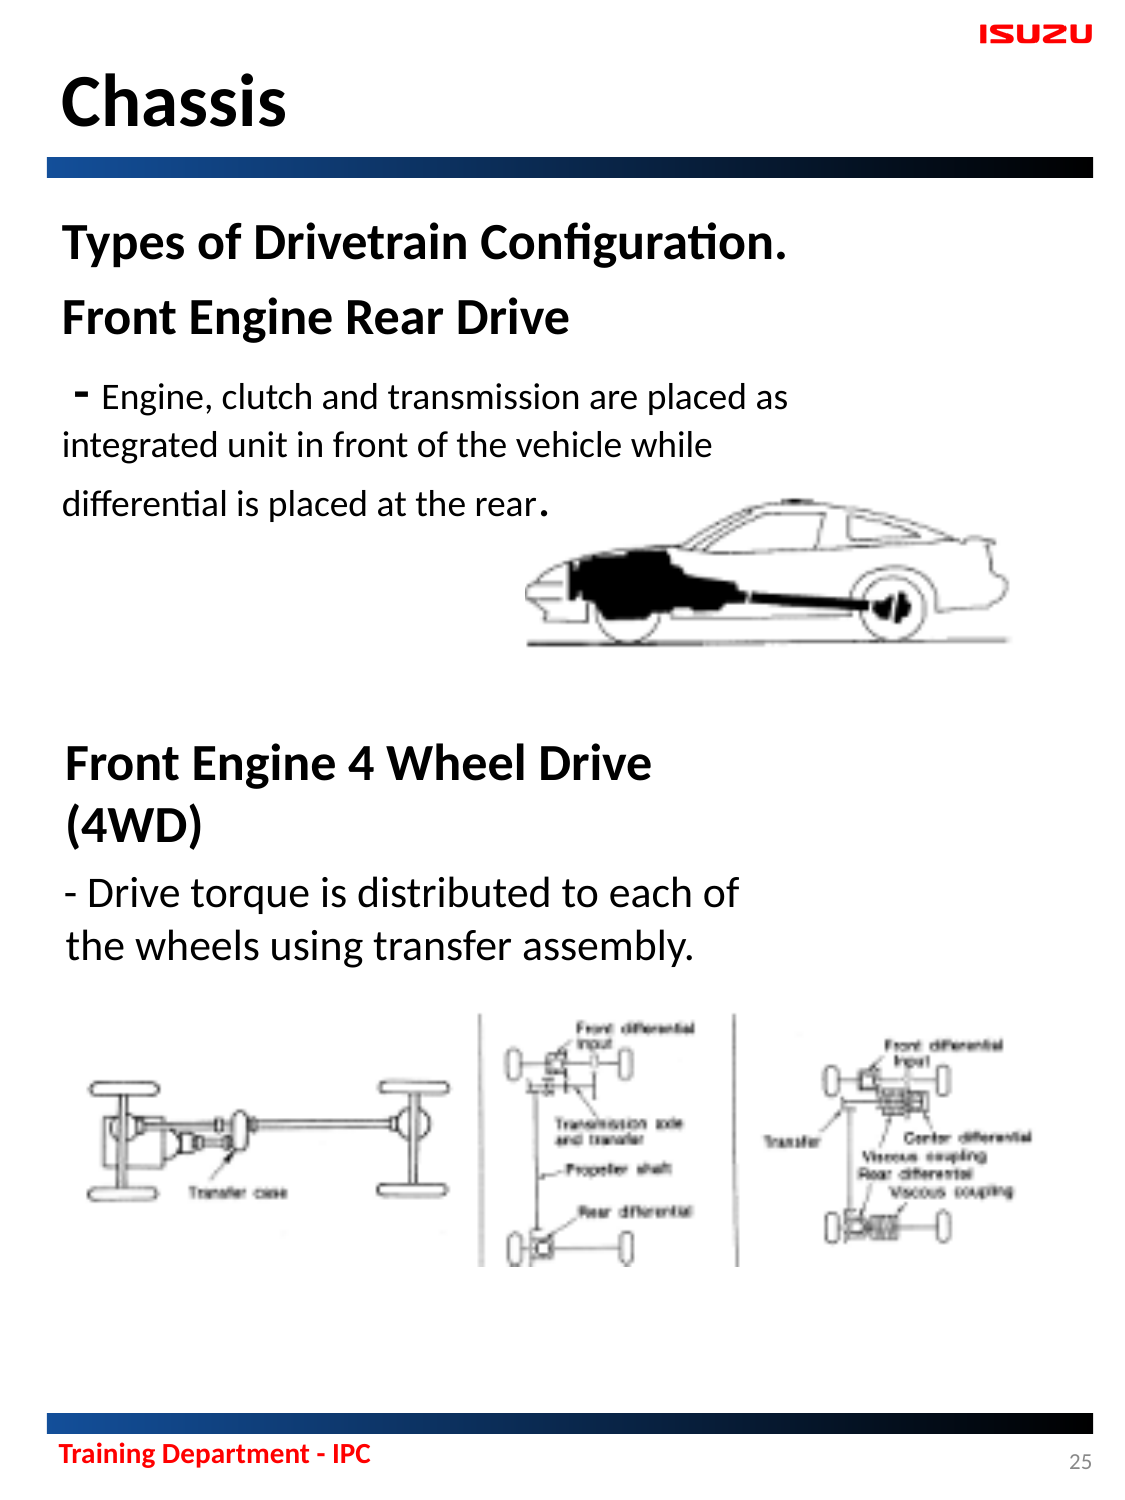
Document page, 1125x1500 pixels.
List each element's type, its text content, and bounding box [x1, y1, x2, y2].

picture [813, 487, 1036, 654]
title Chassis [46, 37, 1097, 155]
text_box 25 [1048, 1433, 1114, 1487]
picture [50, 999, 1061, 1267]
list Types of Drivetrain Configuration. Front Engine Rear Drive - Engine, clutch and transmission are placed as integrated unit in front of the vehicle while differential is placed at the rear. Front Engine 4 Wheel Drive (4WD) - Drive torque is distributed to each of the wheels using transfer assembly. [46, 200, 813, 1351]
